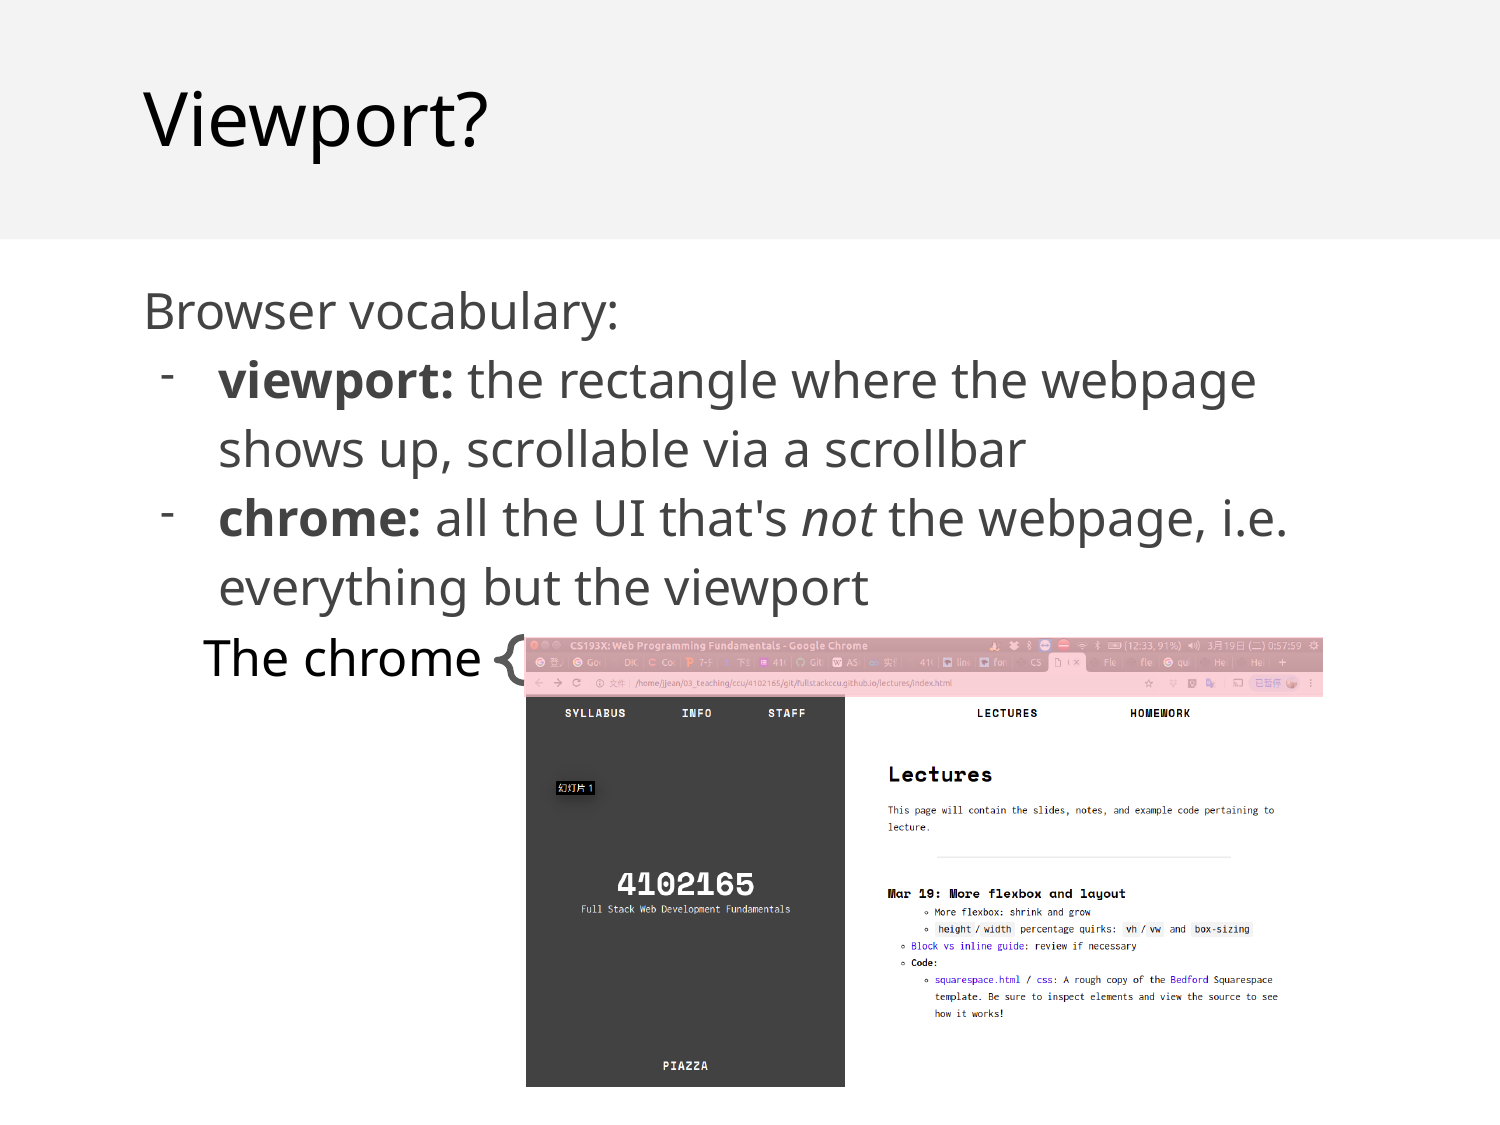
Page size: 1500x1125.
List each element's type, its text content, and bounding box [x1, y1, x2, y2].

title Viewport? [128, 56, 1372, 183]
text_box The chrome [188, 611, 505, 753]
text_box [524, 637, 1323, 697]
list Browser vocabulary: viewport: the rectangle where the webpage shows up, scrollable via a scrollbar chrome: all the UI that's not the webpage, i.e. everything but the viewport [128, 255, 1372, 615]
picture [526, 697, 1323, 1087]
